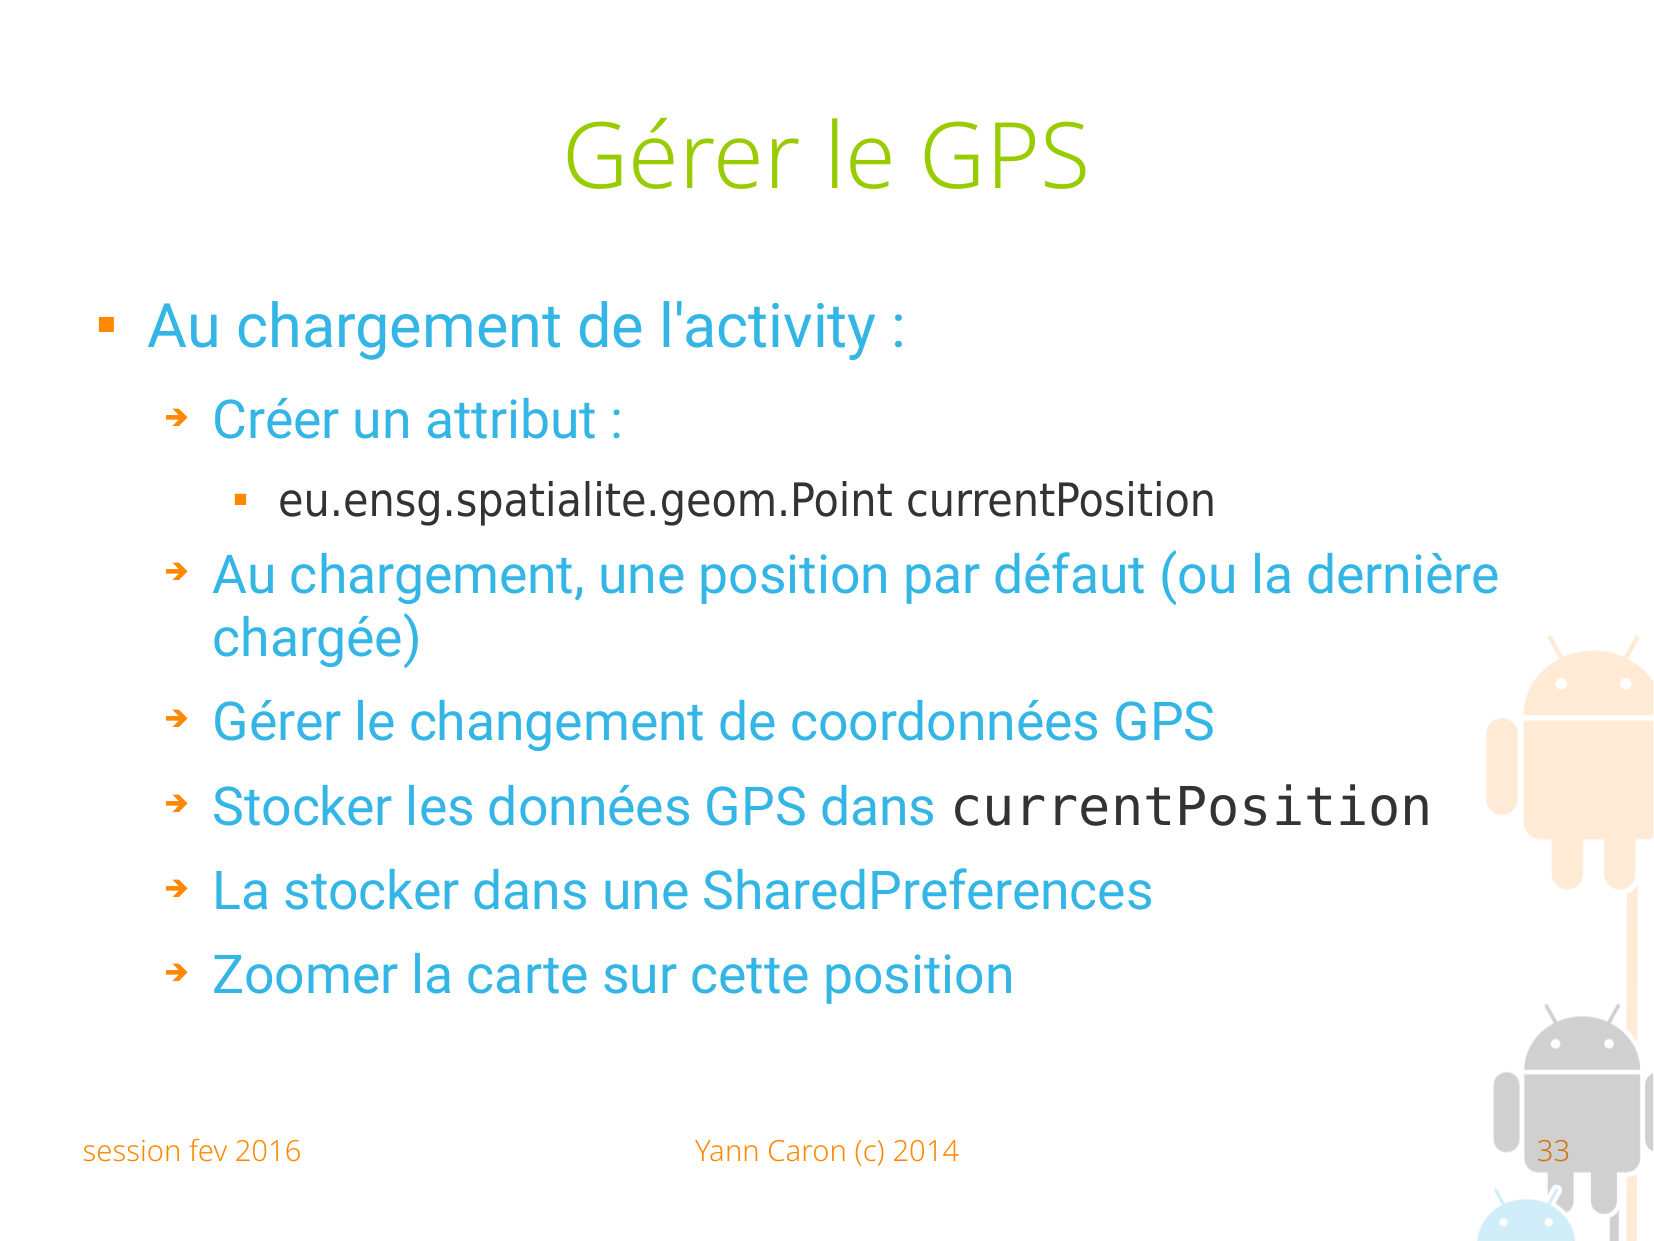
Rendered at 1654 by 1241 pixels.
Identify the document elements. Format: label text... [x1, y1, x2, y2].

picture [240, 423, 1654, 1241]
list Au chargement de l'activity : Créer un attribut : eu.ensg.spatialite.geom.Point currentPosition Au chargement, une position par défaut (ou la dernière chargée) Gérer le changement de coordonnées GPS Stocker les données GPS dans currentPosition La stocker dans une SharedPreferences Zoomer la carte sur cette position [82, 290, 1571, 1010]
title Gérer le GPS [82, 49, 1571, 257]
